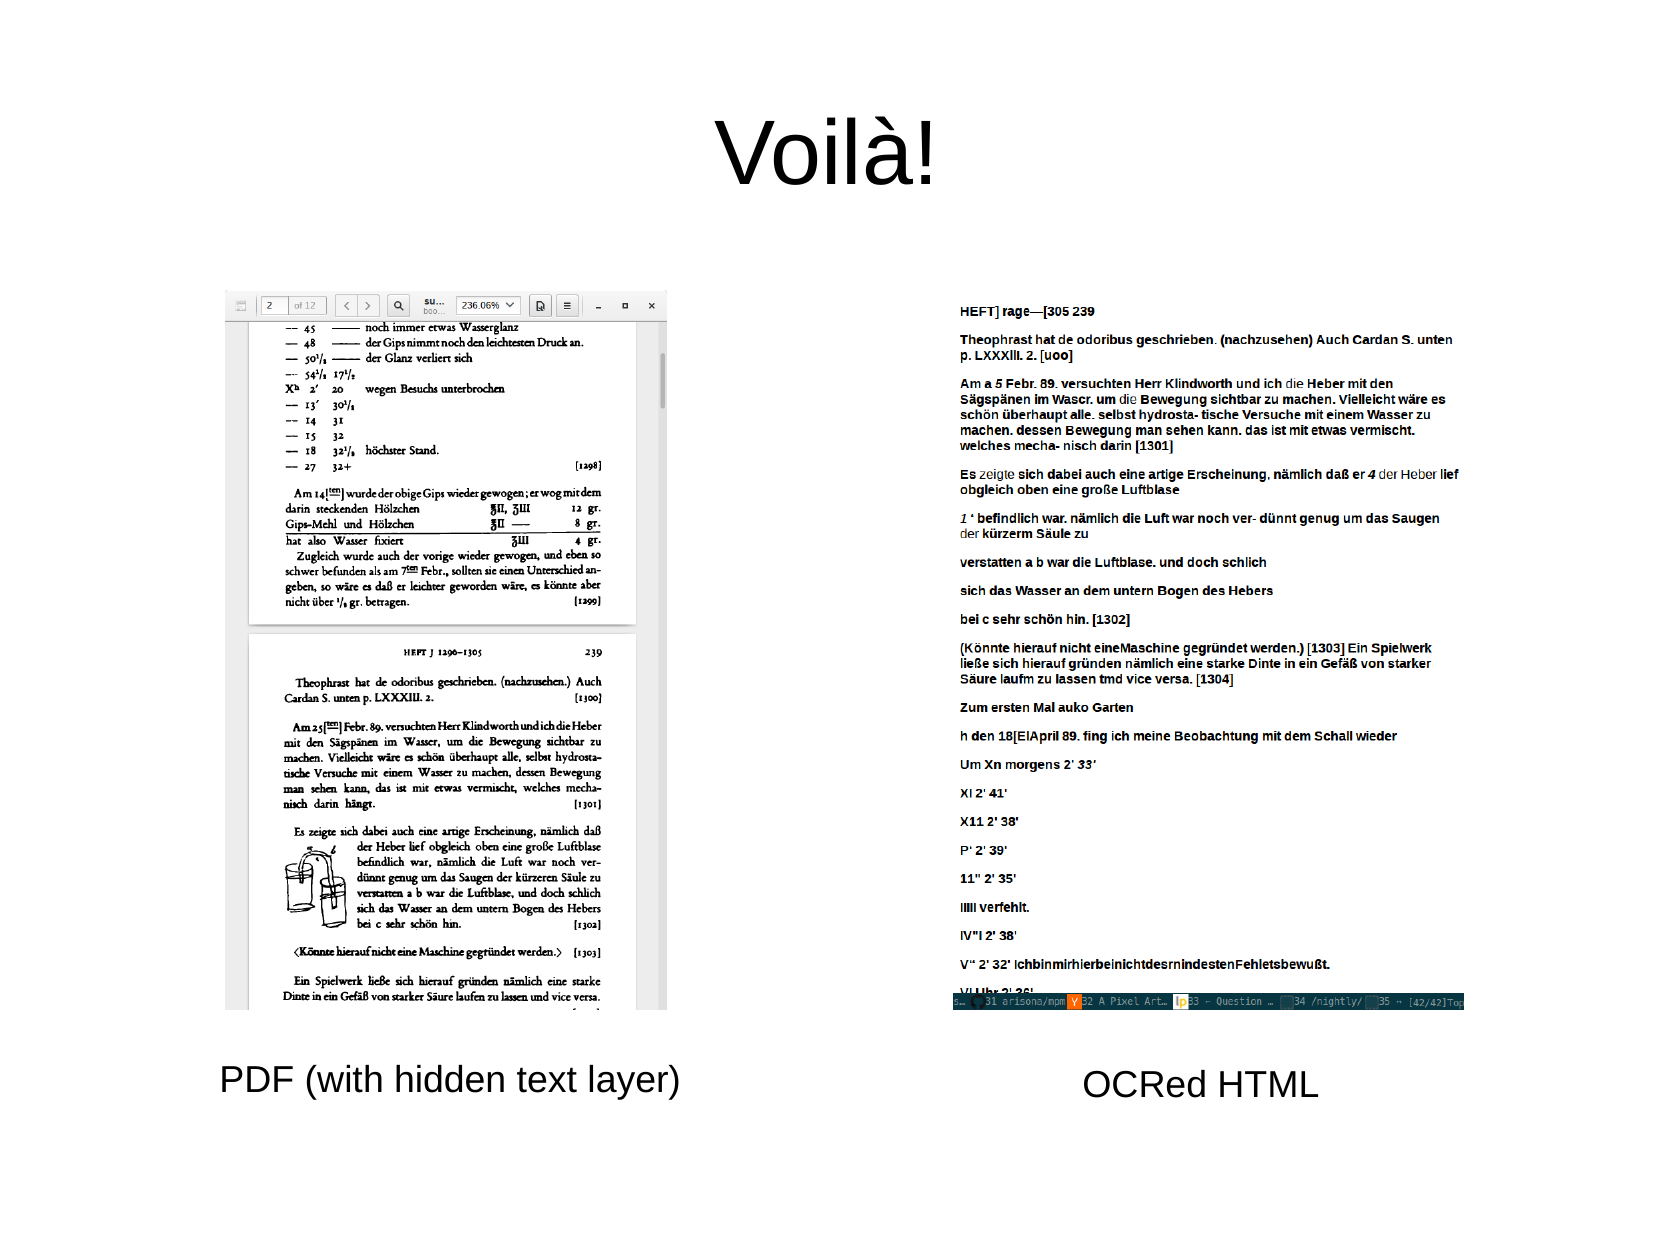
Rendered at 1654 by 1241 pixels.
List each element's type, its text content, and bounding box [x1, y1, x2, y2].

title Voilà! [82, 49, 1571, 257]
text_box PDF (with hidden text layer) [204, 1051, 697, 1108]
picture [953, 290, 1464, 1010]
picture [225, 290, 667, 1010]
text_box OCRed HTML [1067, 1056, 1335, 1114]
